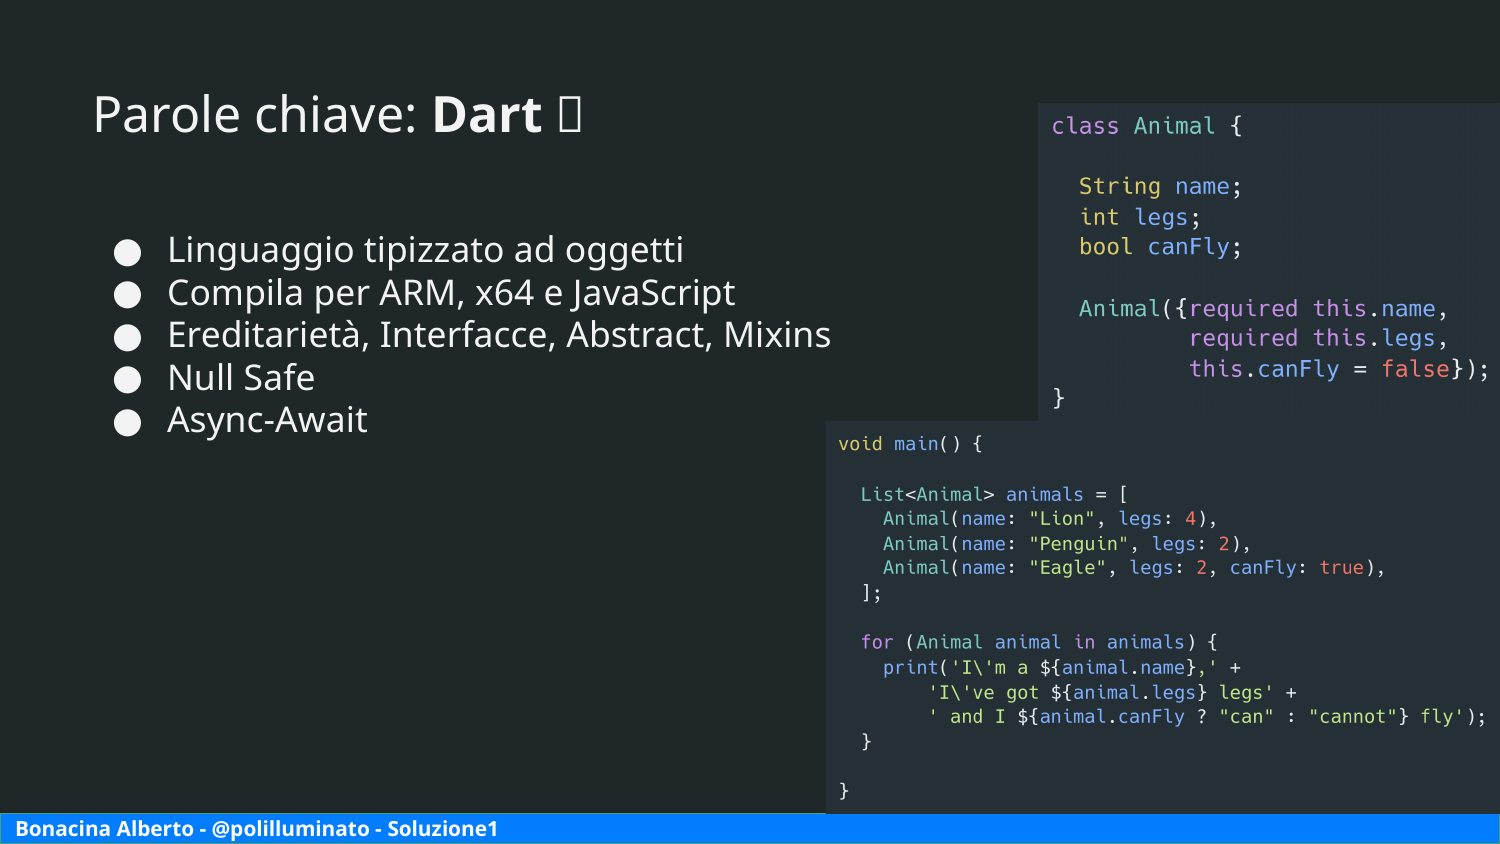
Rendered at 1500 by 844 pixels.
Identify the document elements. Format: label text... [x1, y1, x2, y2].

picture [826, 103, 1500, 814]
text_box Bonacina Alberto - @polilluminato - Soluzione1 [0, 800, 1500, 844]
text_box Parole chiave: Dart 🤓 [77, 67, 736, 159]
text_box Linguaggio tipizzato ad oggetti Compila per ARM, x64 e JavaScript Ereditarietà, Interfacce, Abstract, Mixins Null Safe Async-Await [77, 212, 871, 455]
